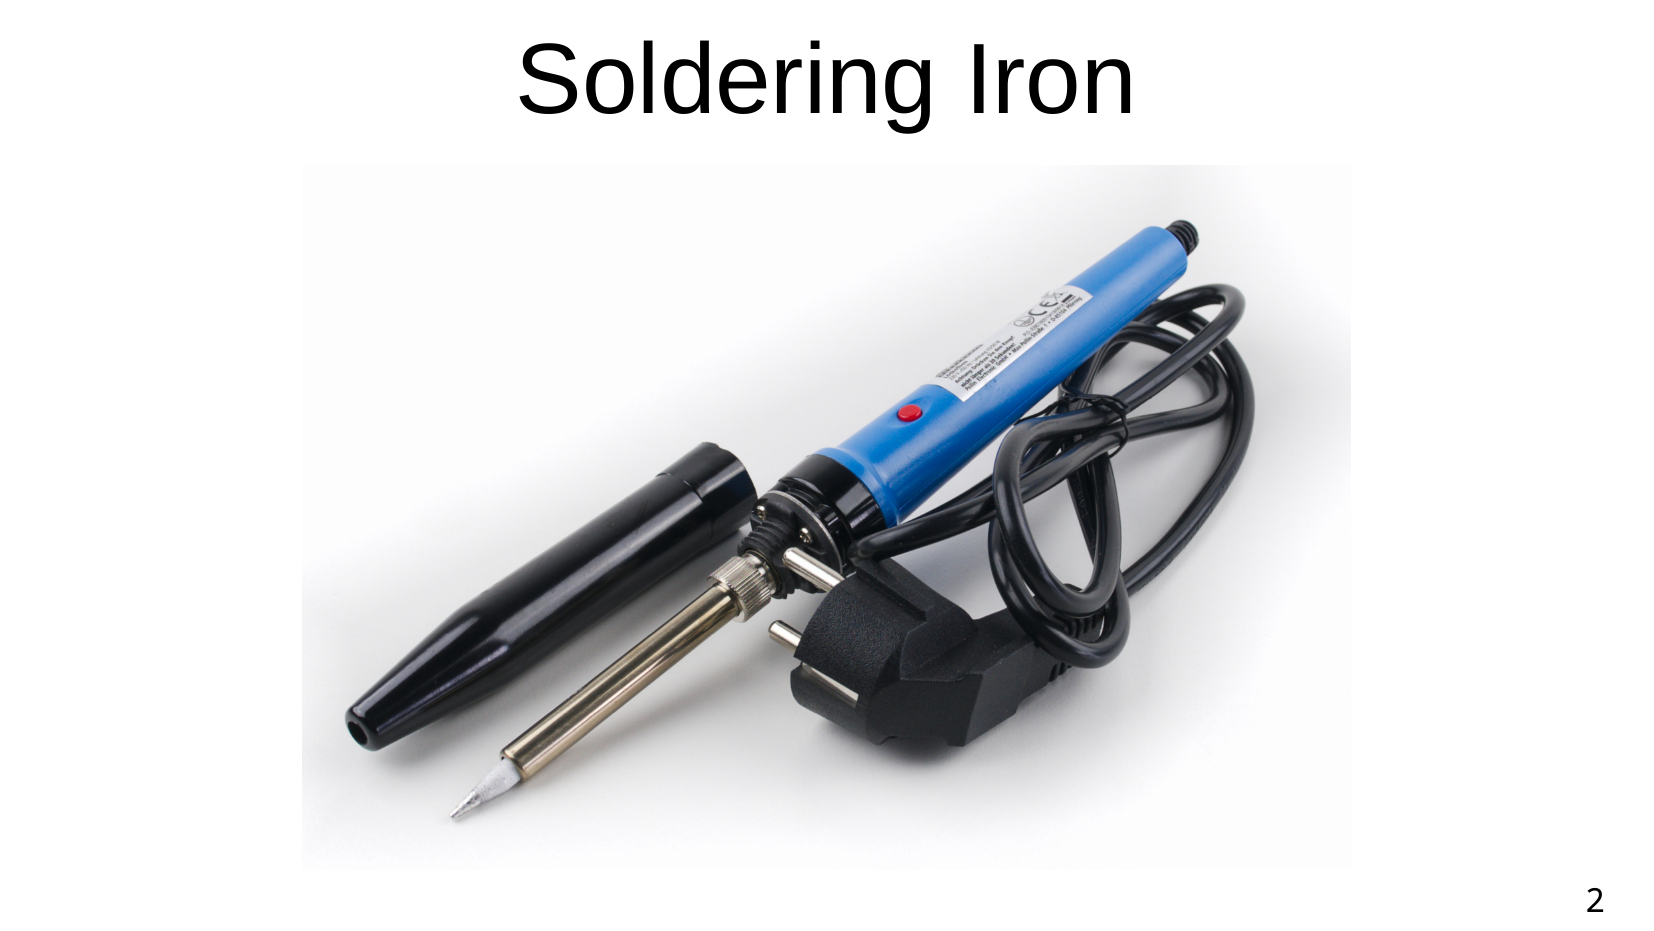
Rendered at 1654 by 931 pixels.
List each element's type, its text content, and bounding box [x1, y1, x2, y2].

picture [302, 165, 1351, 871]
title Soldering Iron [82, 1, 1571, 157]
